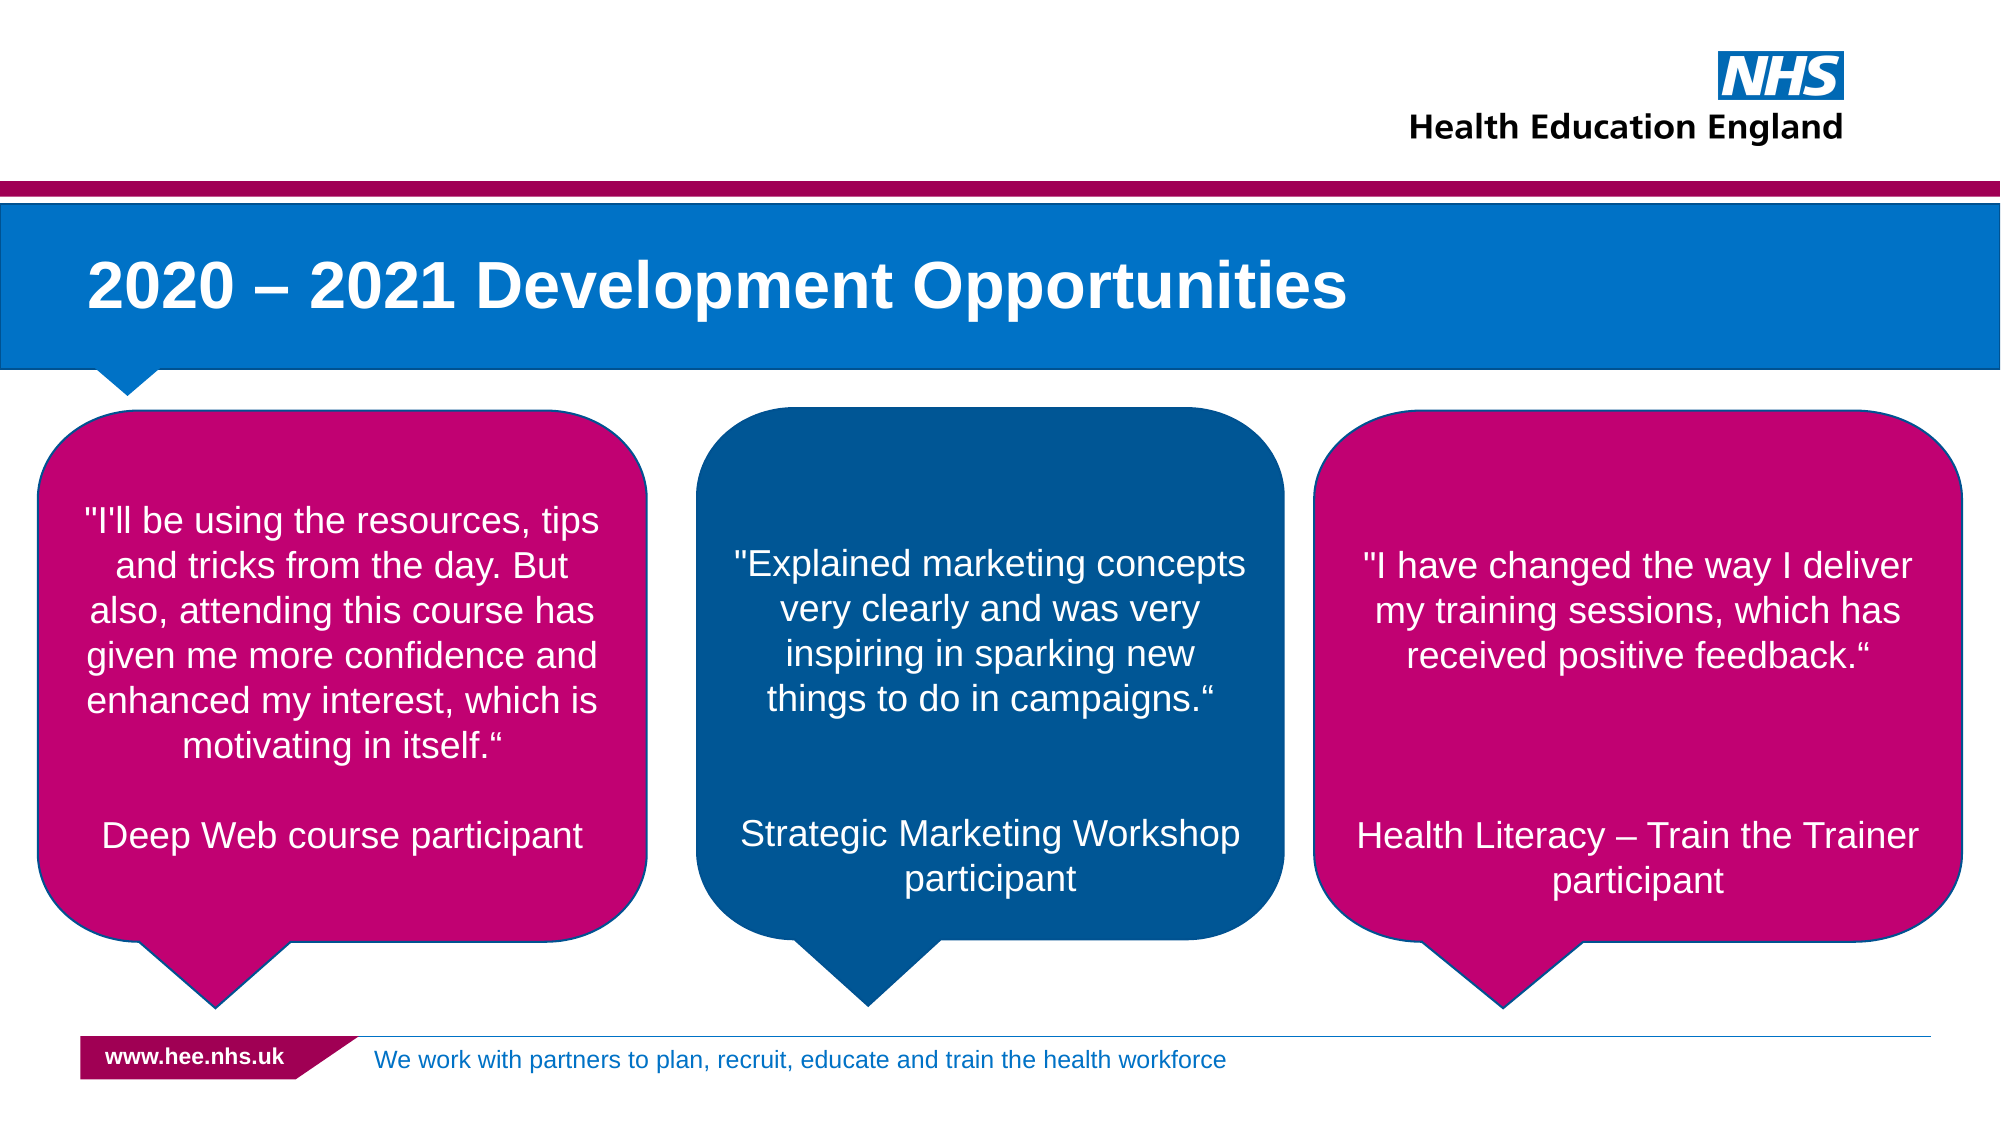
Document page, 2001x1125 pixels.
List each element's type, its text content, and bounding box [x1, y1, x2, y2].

text_box "Explained marketing concepts very clearly and was very inspiring in sparking new things to do in campaigns.“ Strategic Marketing Workshop participant [697, 408, 1284, 1006]
title 2020 – 2021 Development Opportunities [72, 204, 1931, 369]
text_box "I have changed the way I deliver my training sessions, which has received positive feedback.“ Health Literacy – Train the Trainer participant [1314, 410, 1963, 1009]
text_box "I'll be using the resources, tips and tricks from the day. But also, attending this course has given me more confidence and enhanced my interest, which is motivating in itself.“ Deep Web course participant [37, 410, 647, 1009]
